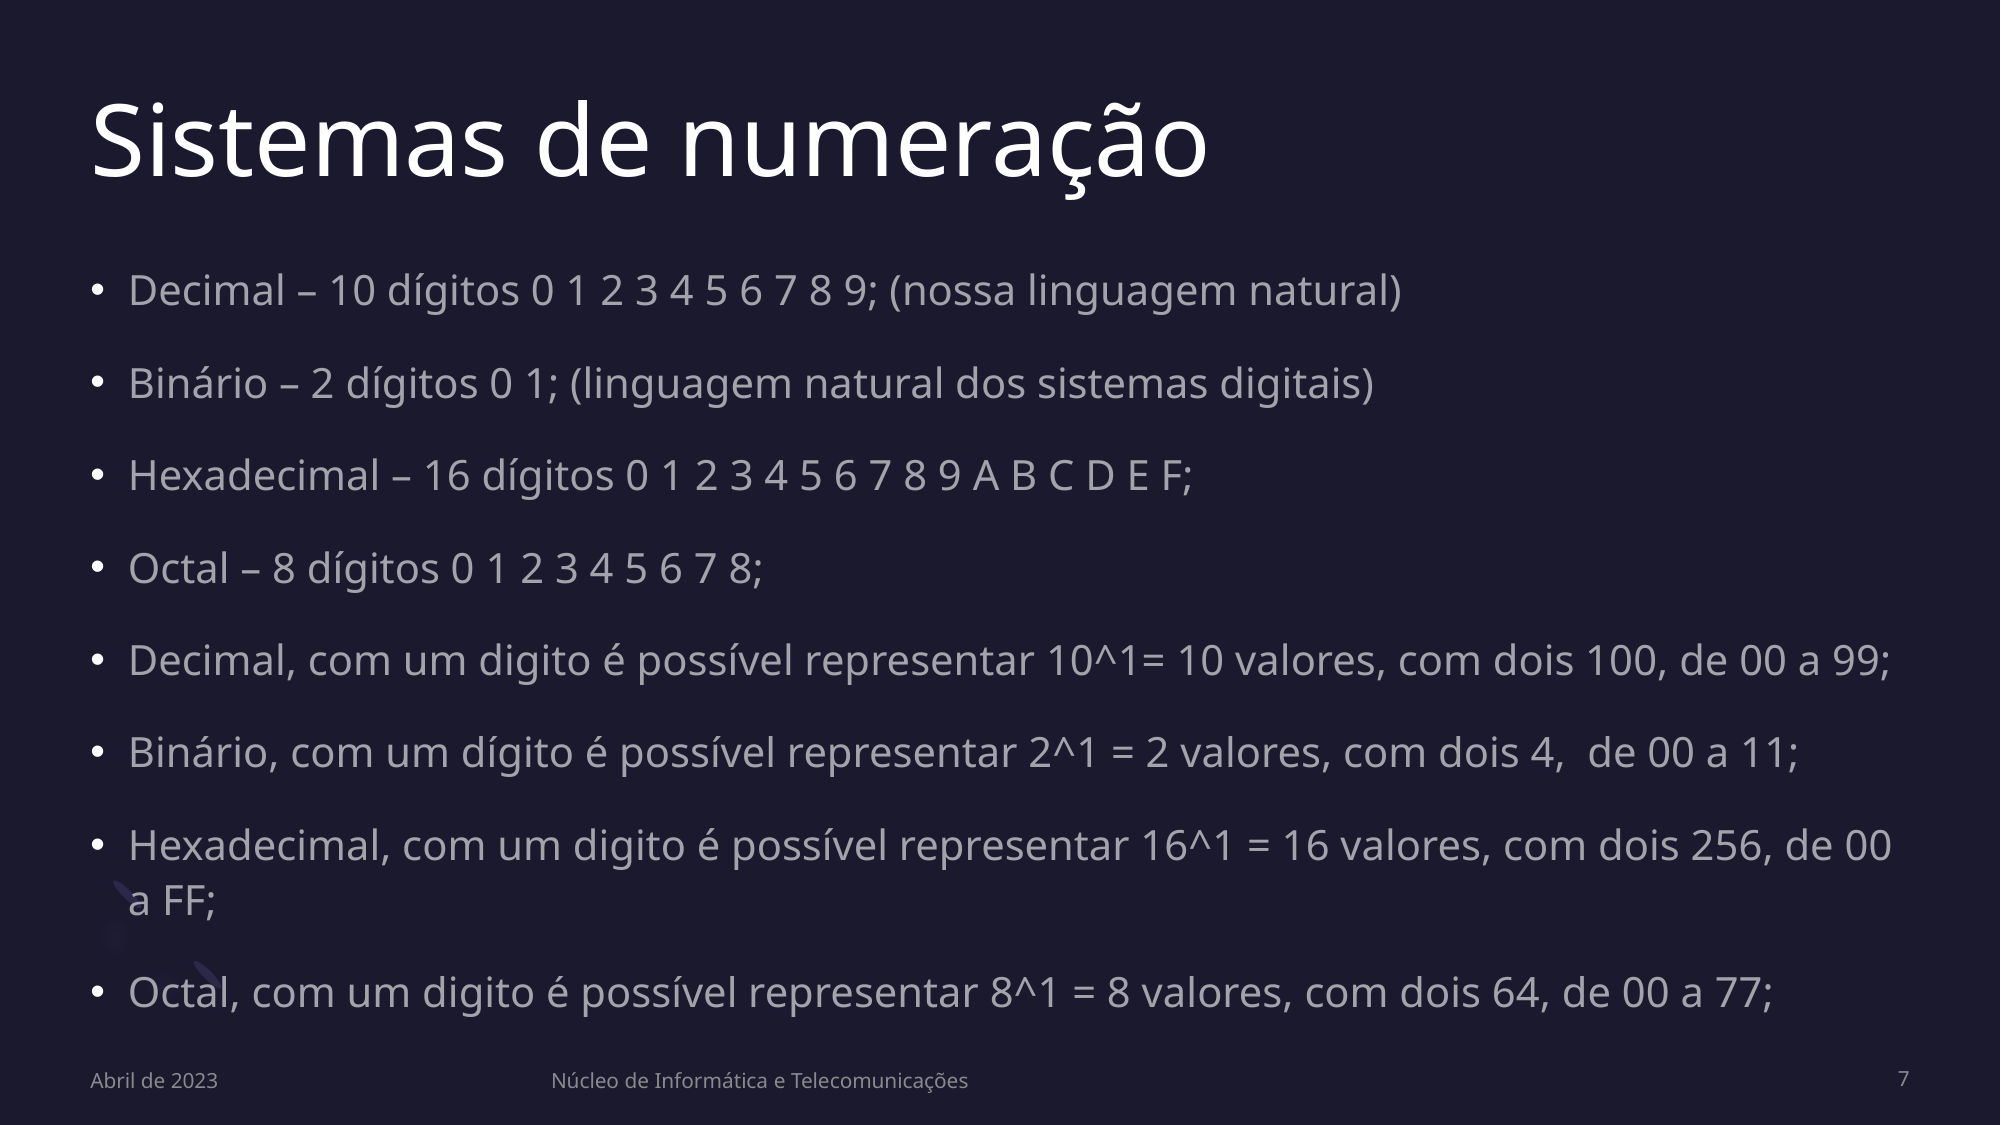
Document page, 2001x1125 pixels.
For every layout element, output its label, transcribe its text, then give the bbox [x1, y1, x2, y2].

title Sistemas de numeração [90, 90, 1910, 258]
footer Núcleo de Informática e Telecomunicações [551, 1067, 1598, 1093]
slide_number Abril de 2023 [90, 1067, 522, 1093]
list Decimal – 10 dígitos 0 1 2 3 4 5 6 7 8 9; (nossa linguagem natural) Binário – 2 dígitos 0 1; (linguagem natural dos sistemas digitais) Hexadecimal – 16 dígitos 0 1 2 3 4 5 6 7 8 9 A B C D E F; Octal – 8 dígitos 0 1 2 3 4 5 6 7 8; Decimal, com um digito é possível representar 10^1= 10 valores, com dois 100, de 00 a 99; Binário, com um dígito é possível representar 2^1 = 2 valores, com dois 4, de 00 a 11; Hexadecimal, com um digito é possível representar 16^1 = 16 valores, com dois 256, de 00 a FF; Octal, com um digito é possível representar 8^1 = 8 valores, com dois 64, de 00 a 77; [90, 258, 1910, 1000]
slide_number <número> [1632, 1067, 1910, 1093]
